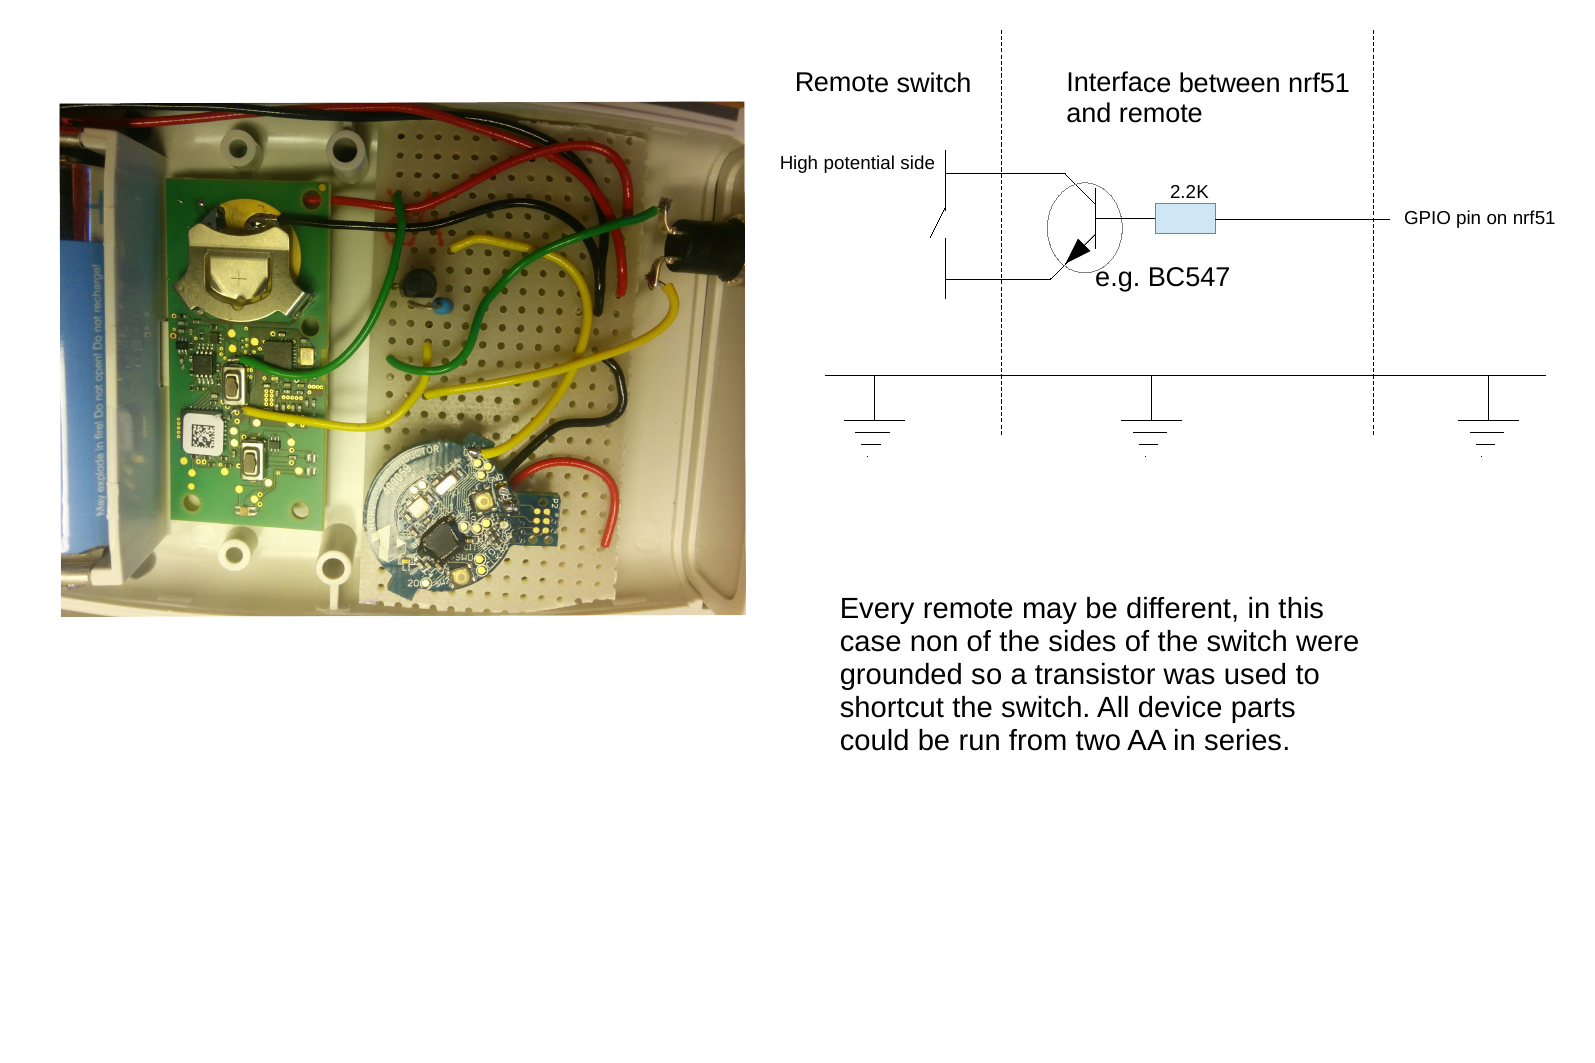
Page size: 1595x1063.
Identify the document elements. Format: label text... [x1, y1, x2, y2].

picture [59, 101, 746, 617]
text_box GPIO pin on nrf51 [1389, 199, 1585, 250]
text_box e.g. BC547 [1080, 255, 1351, 396]
text_box Remote switch [780, 60, 1120, 160]
text_box Interface between nrf51 and remote [1051, 60, 1397, 160]
text_box High potential side [765, 145, 961, 196]
text_box 2.2K [1155, 174, 1351, 225]
text_box [1155, 224, 1216, 234]
text_box Every remote may be different, in this case non of the sides of the switch were grounded so a transistor was used to shortcut the switch. All device parts could be run from two AA in series. [825, 585, 1381, 764]
